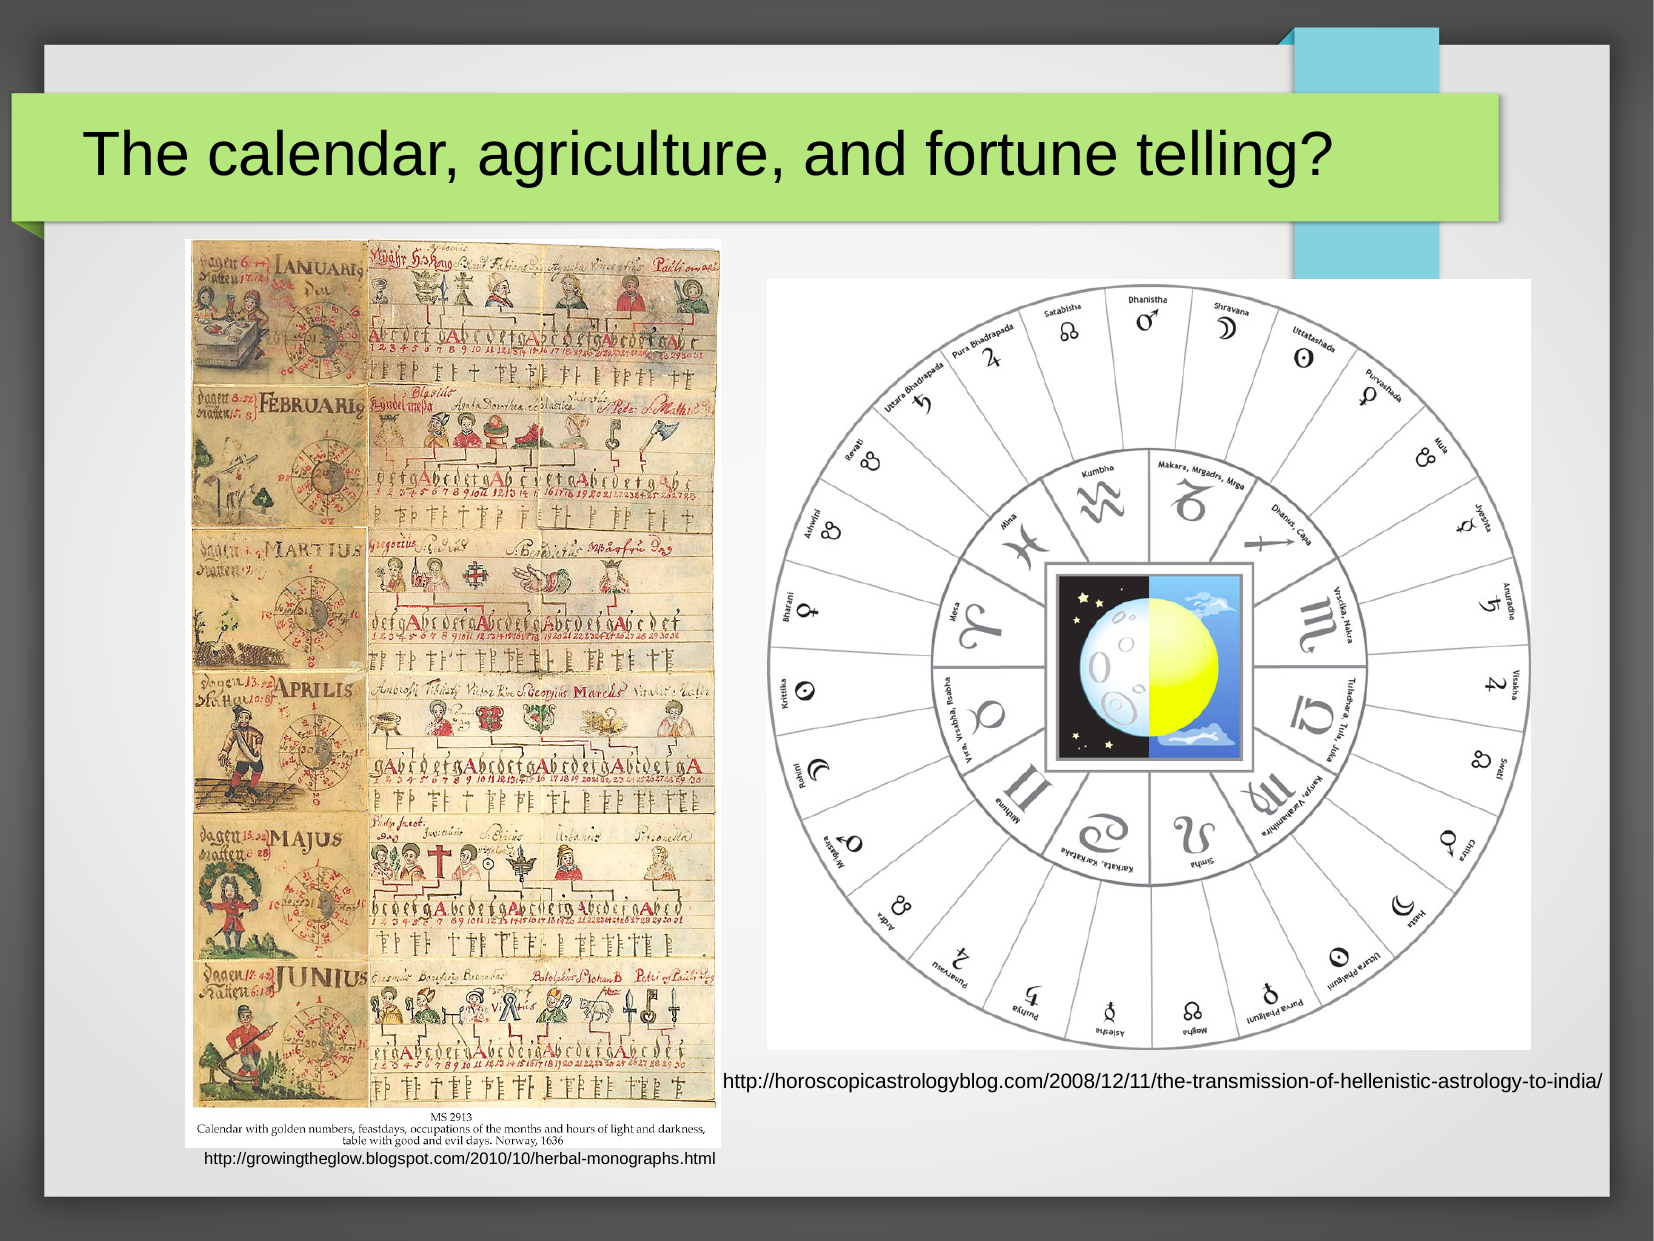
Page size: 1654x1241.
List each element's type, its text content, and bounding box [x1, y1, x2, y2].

picture [0, 0, 1654, 1241]
text_box http://growingtheglow.blogspot.com/2010/10/herbal-monographs.html [189, 1142, 752, 1176]
text_box http://horoscopicastrologyblog.com/2008/12/11/the-transmission-of-hellenistic-astrology-to-india/ [708, 1062, 1643, 1120]
title The calendar, agriculture, and fortune telling? [82, 94, 1381, 213]
